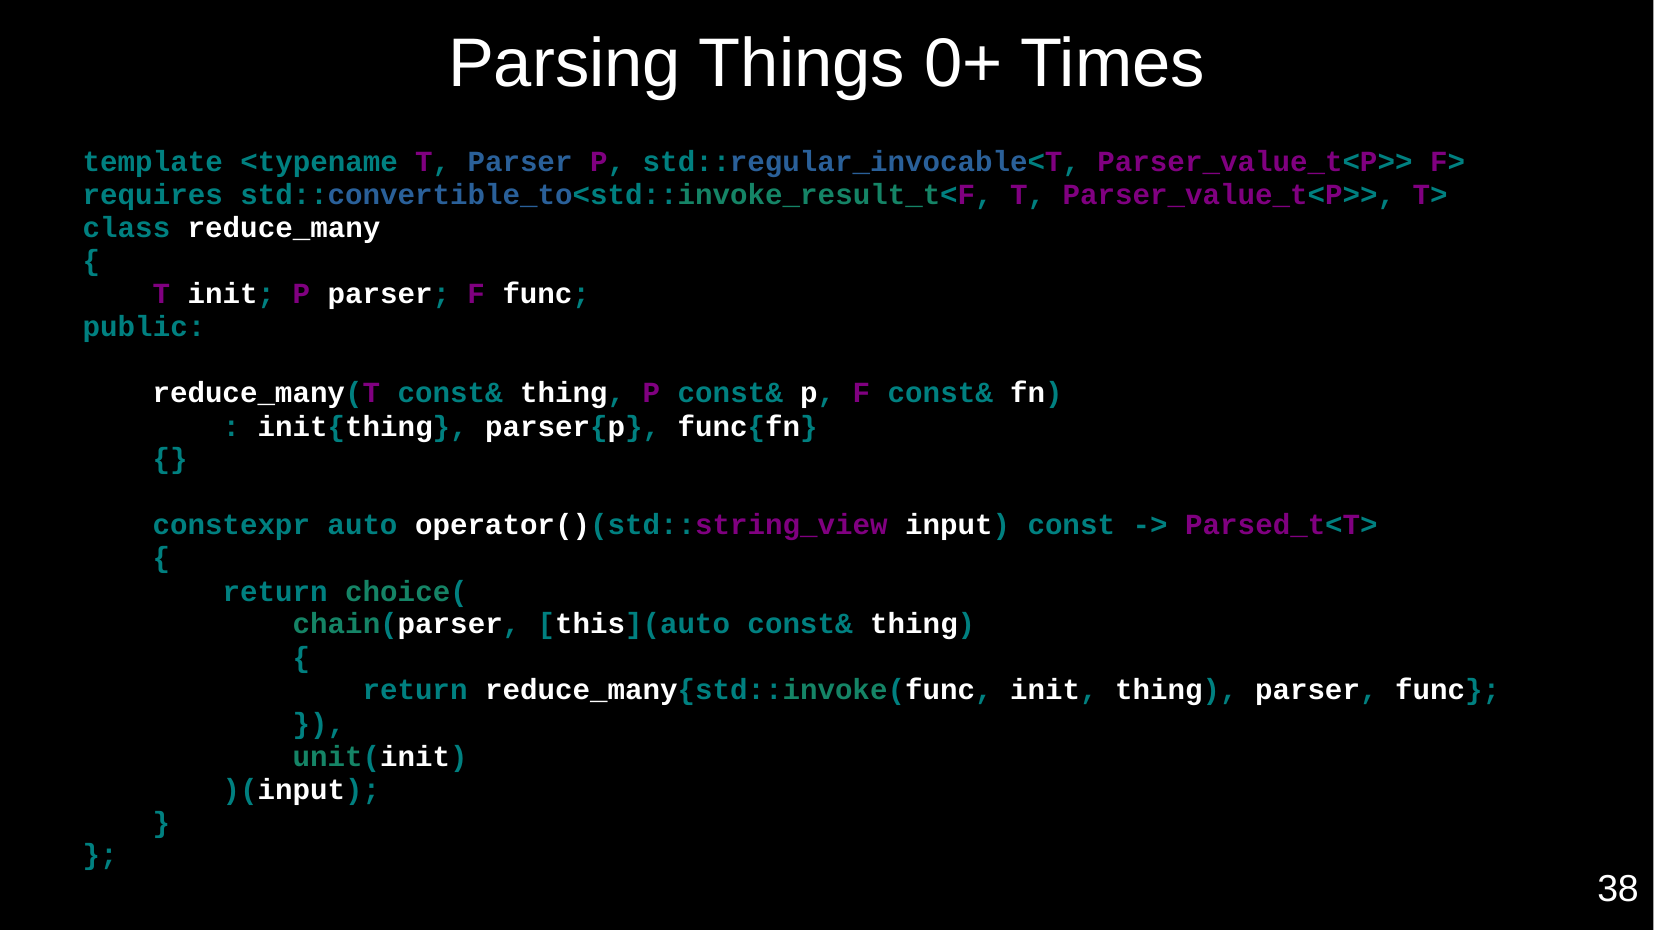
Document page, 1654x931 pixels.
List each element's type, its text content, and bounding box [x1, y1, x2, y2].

subtitle template <typename T, Parser P, std::regular_invocable<T, Parser_value_t<P>> F> requires std::convertible_to<std::invoke_result_t<F, T, Parser_value_t<P>>, T> class reduce_many { T init; P parser; F func; public: reduce_many(T const& thing, P const& p, F const& fn) : init{thing}, parser{p}, func{fn} {} constexpr auto operator()(std::string_view input) const -> Parsed_t<T> { return choice( chain(parser, [this](auto const& thing) { return reduce_many{std::invoke(func, init, thing), parser, func}; }), unit(init) )(input); } }; [82, 133, 1571, 889]
text_box <number> [1024, 860, 1654, 931]
title Parsing Things 0+ Times [82, 4, 1571, 121]
